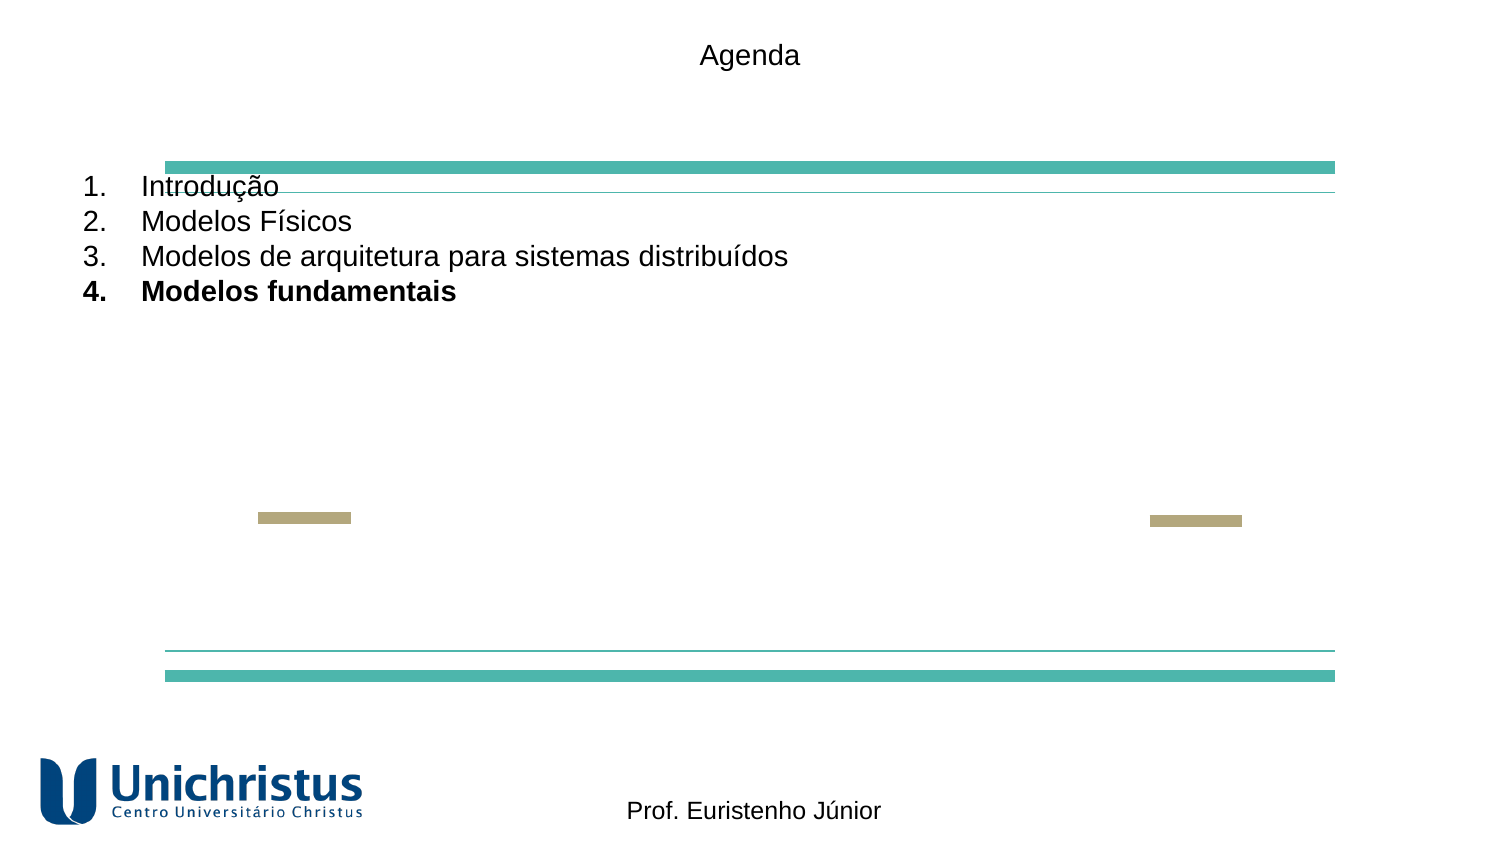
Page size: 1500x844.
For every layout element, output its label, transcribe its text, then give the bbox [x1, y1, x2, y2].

picture [35, 754, 367, 827]
title Agenda [51, 20, 1449, 137]
list Introdução Modelos Físicos Modelos de arquitetura para sistemas distribuídos Modelos fundamentais [51, 152, 1449, 750]
